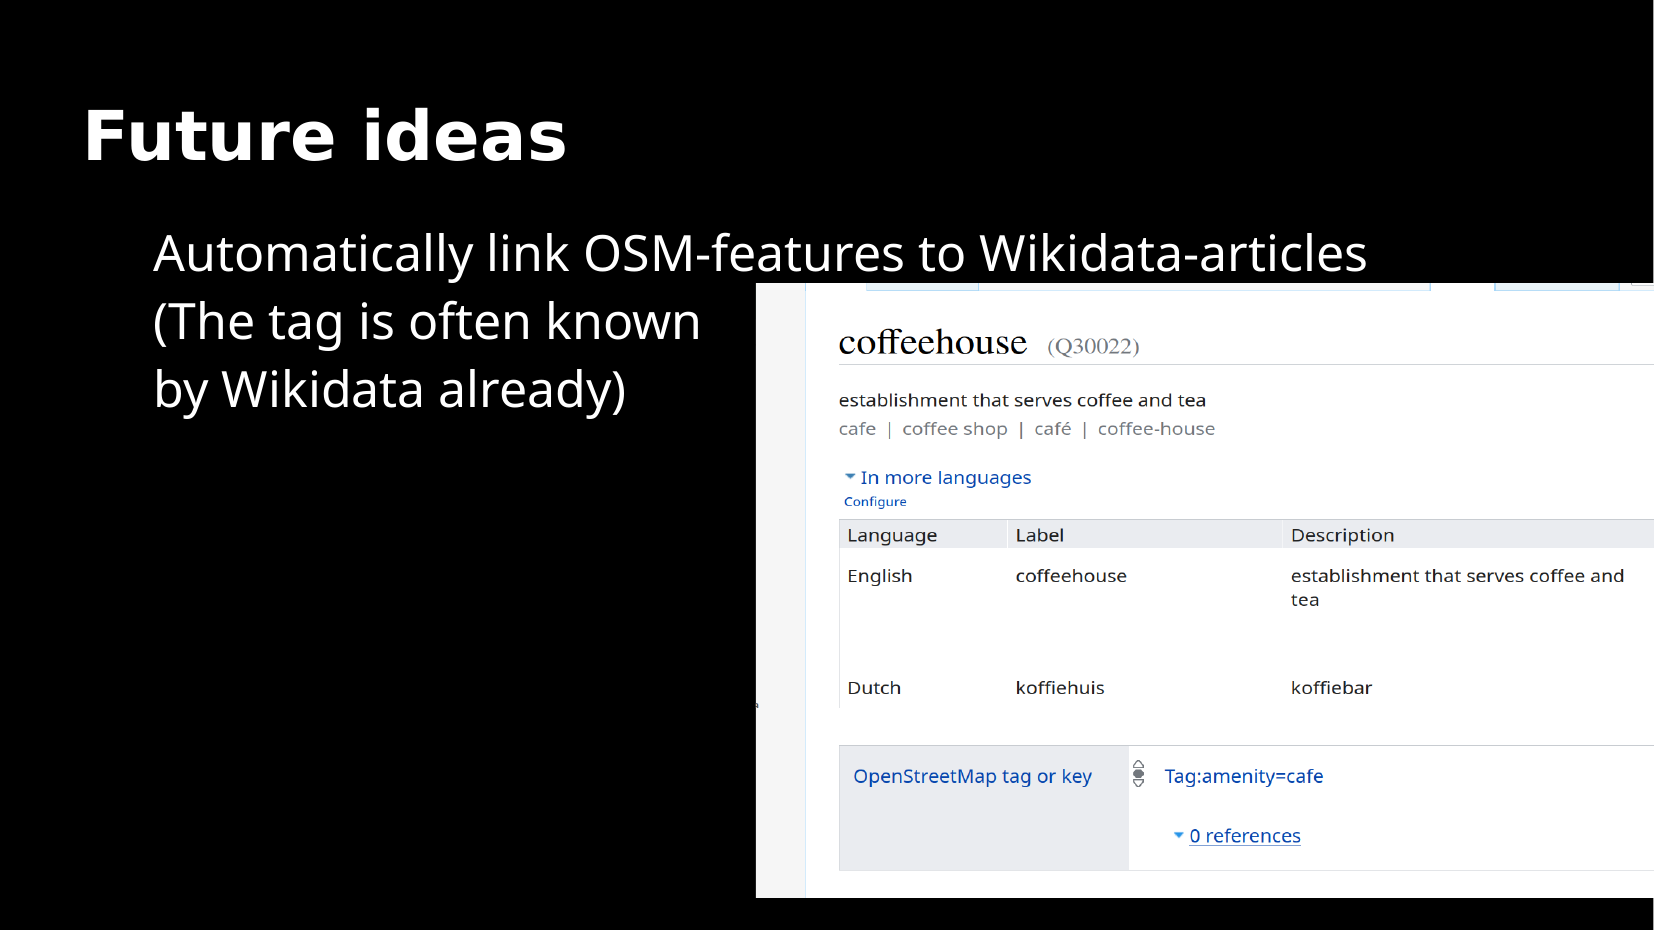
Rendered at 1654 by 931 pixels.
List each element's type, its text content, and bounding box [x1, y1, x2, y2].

list Automatically link OSM-features to Wikidata-articles (The tag is often known by Wikidata already) [82, 217, 1571, 758]
picture [755, 283, 1654, 898]
title Future ideas [82, 59, 1571, 215]
